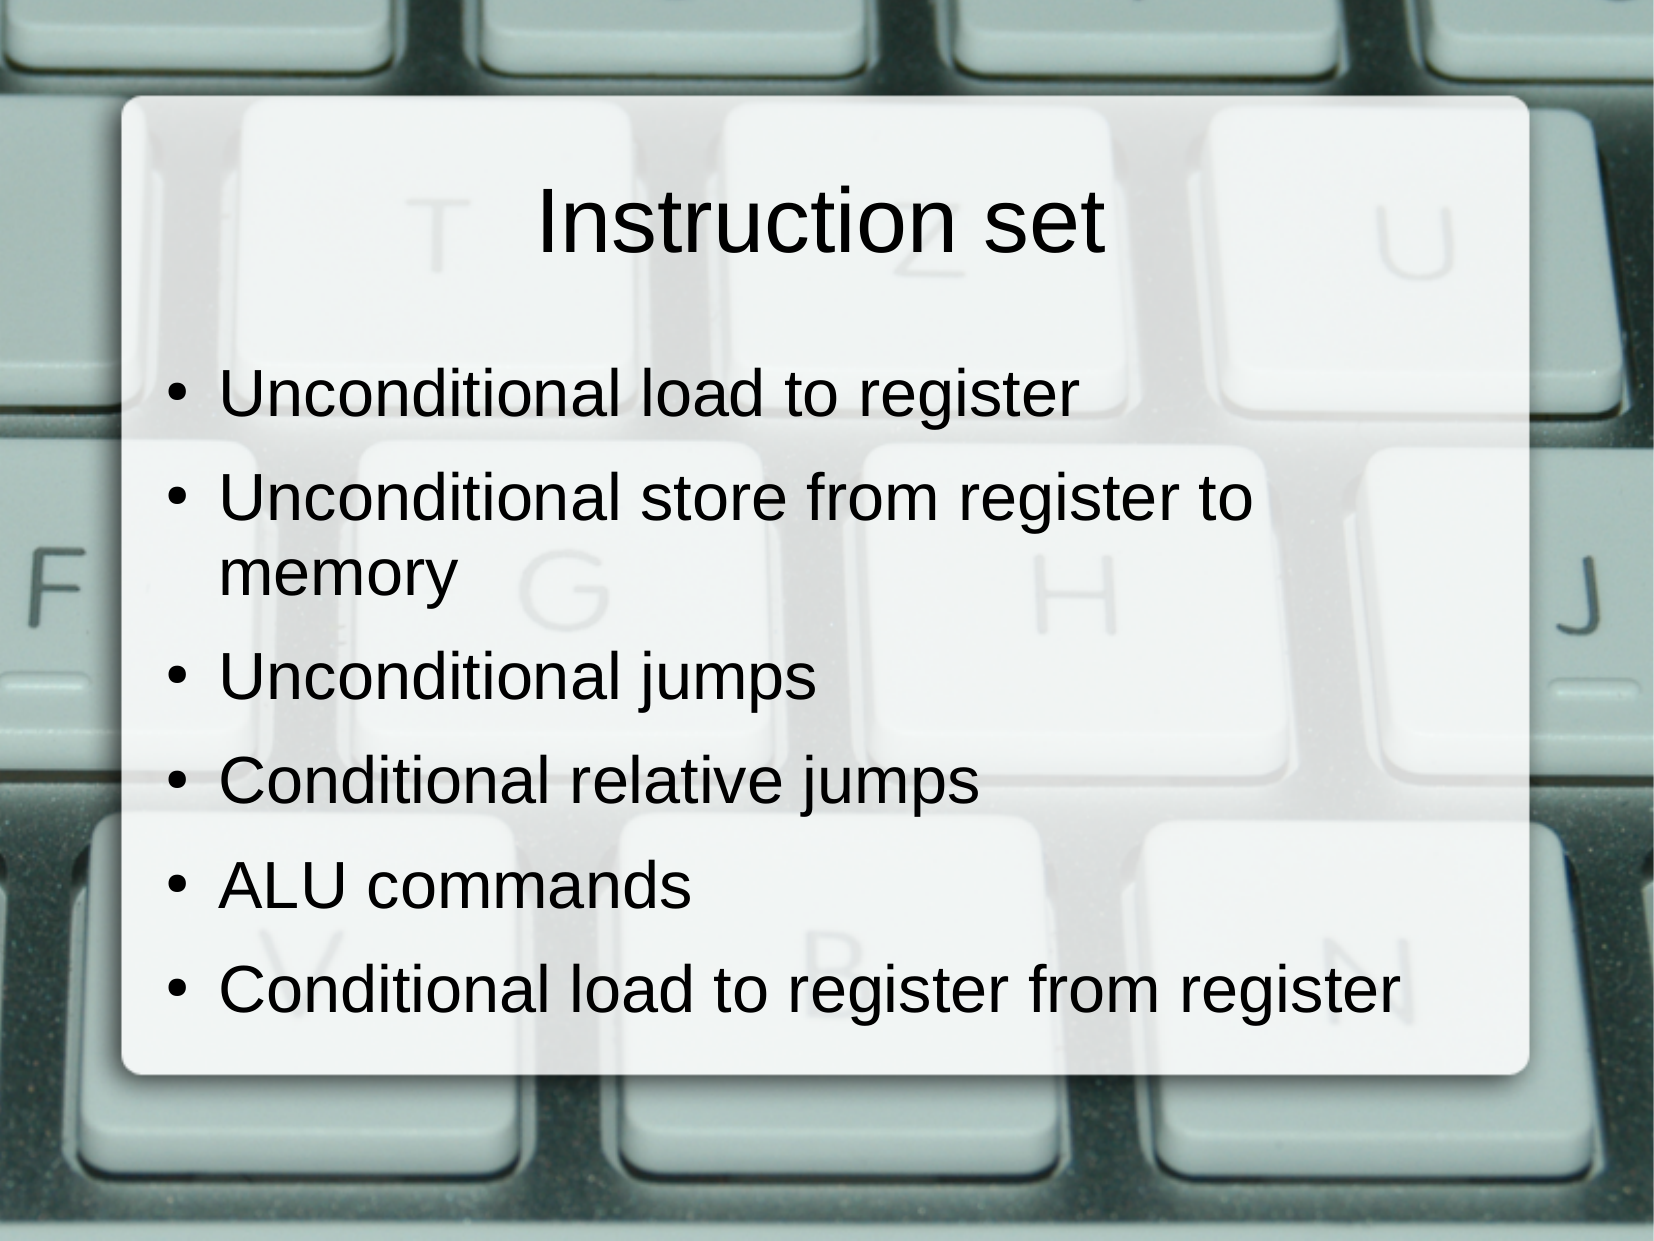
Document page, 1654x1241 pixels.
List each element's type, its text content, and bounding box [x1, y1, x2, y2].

list Unconditional load to register Unconditional store from register to memory Unconditional jumps Conditional relative jumps ALU commands Conditional load to register from register [147, 356, 1463, 1051]
title Instruction set [135, 125, 1506, 318]
picture [0, 0, 1654, 1241]
